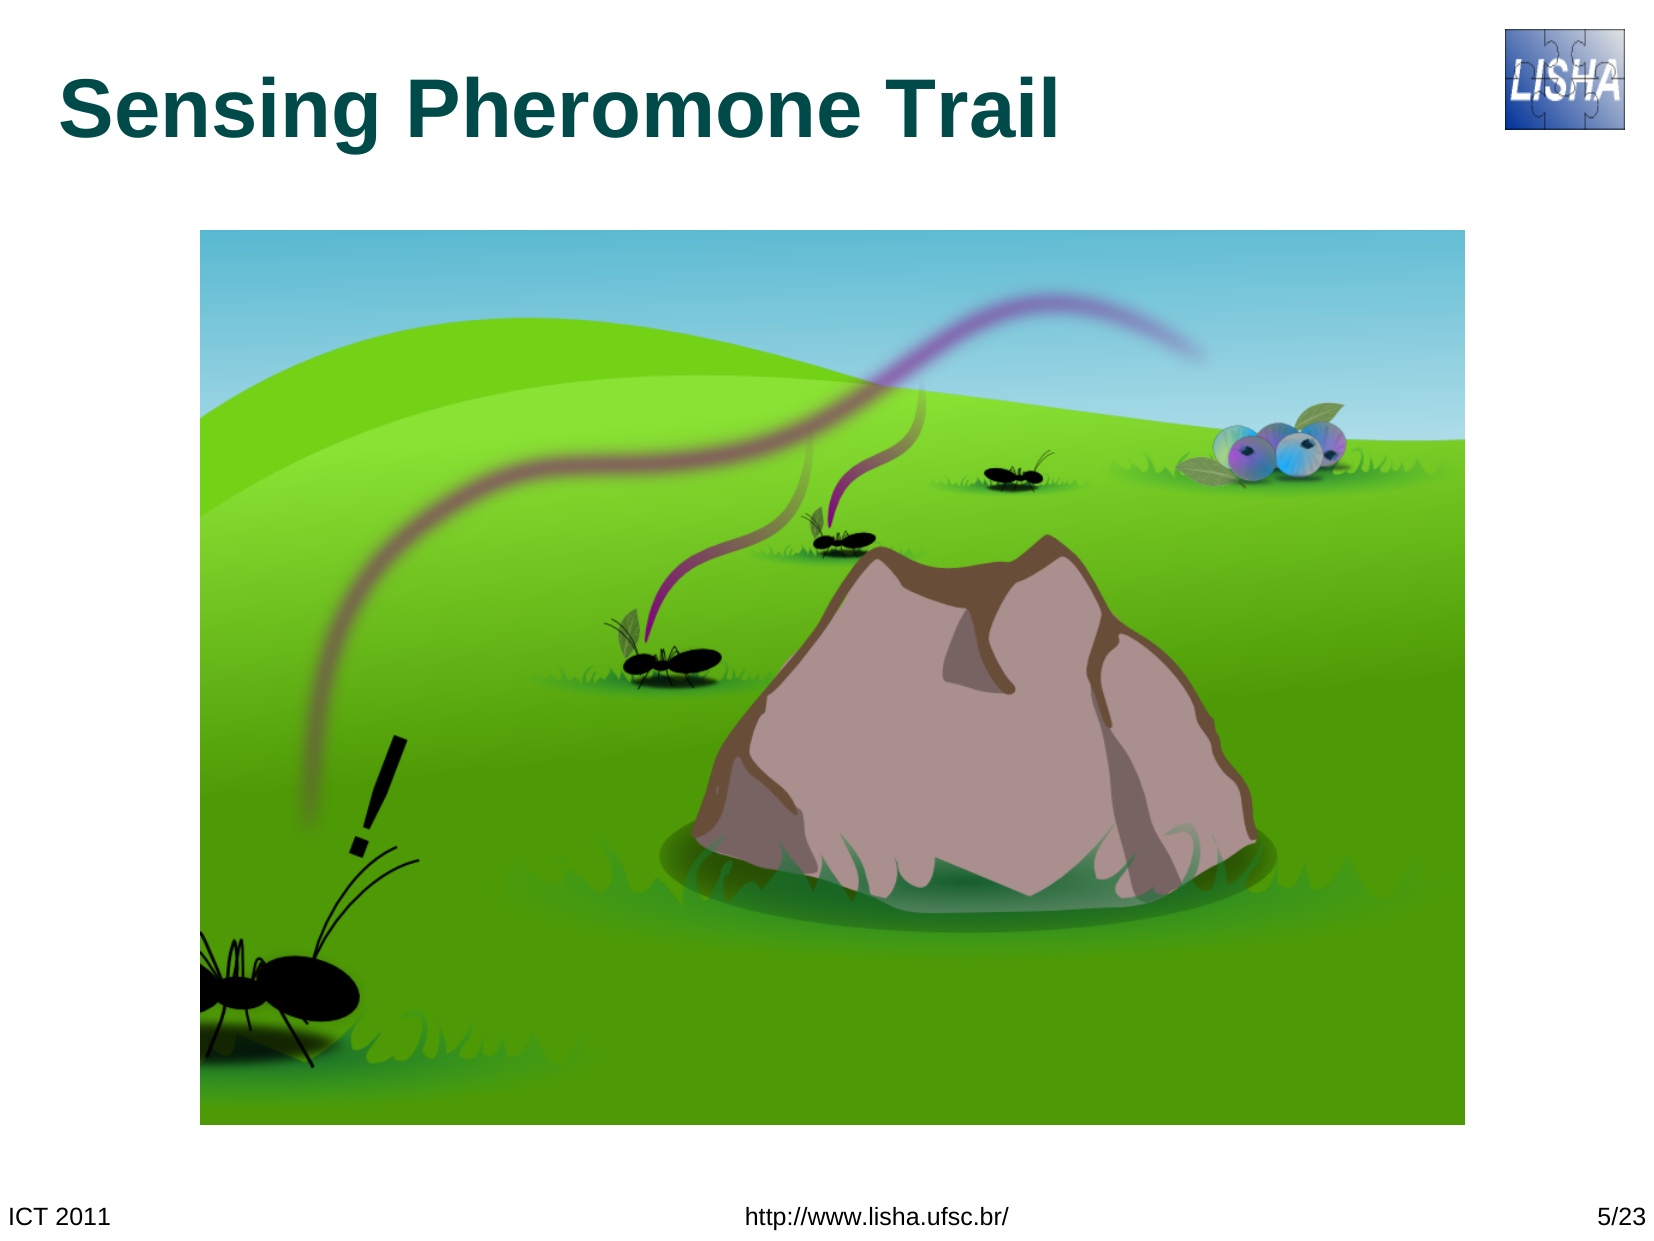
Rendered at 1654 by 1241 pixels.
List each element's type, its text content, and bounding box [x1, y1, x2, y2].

picture [1595, 29, 1625, 130]
title Sensing Pheromone Trail [58, 11, 1595, 219]
picture [200, 230, 1465, 1125]
